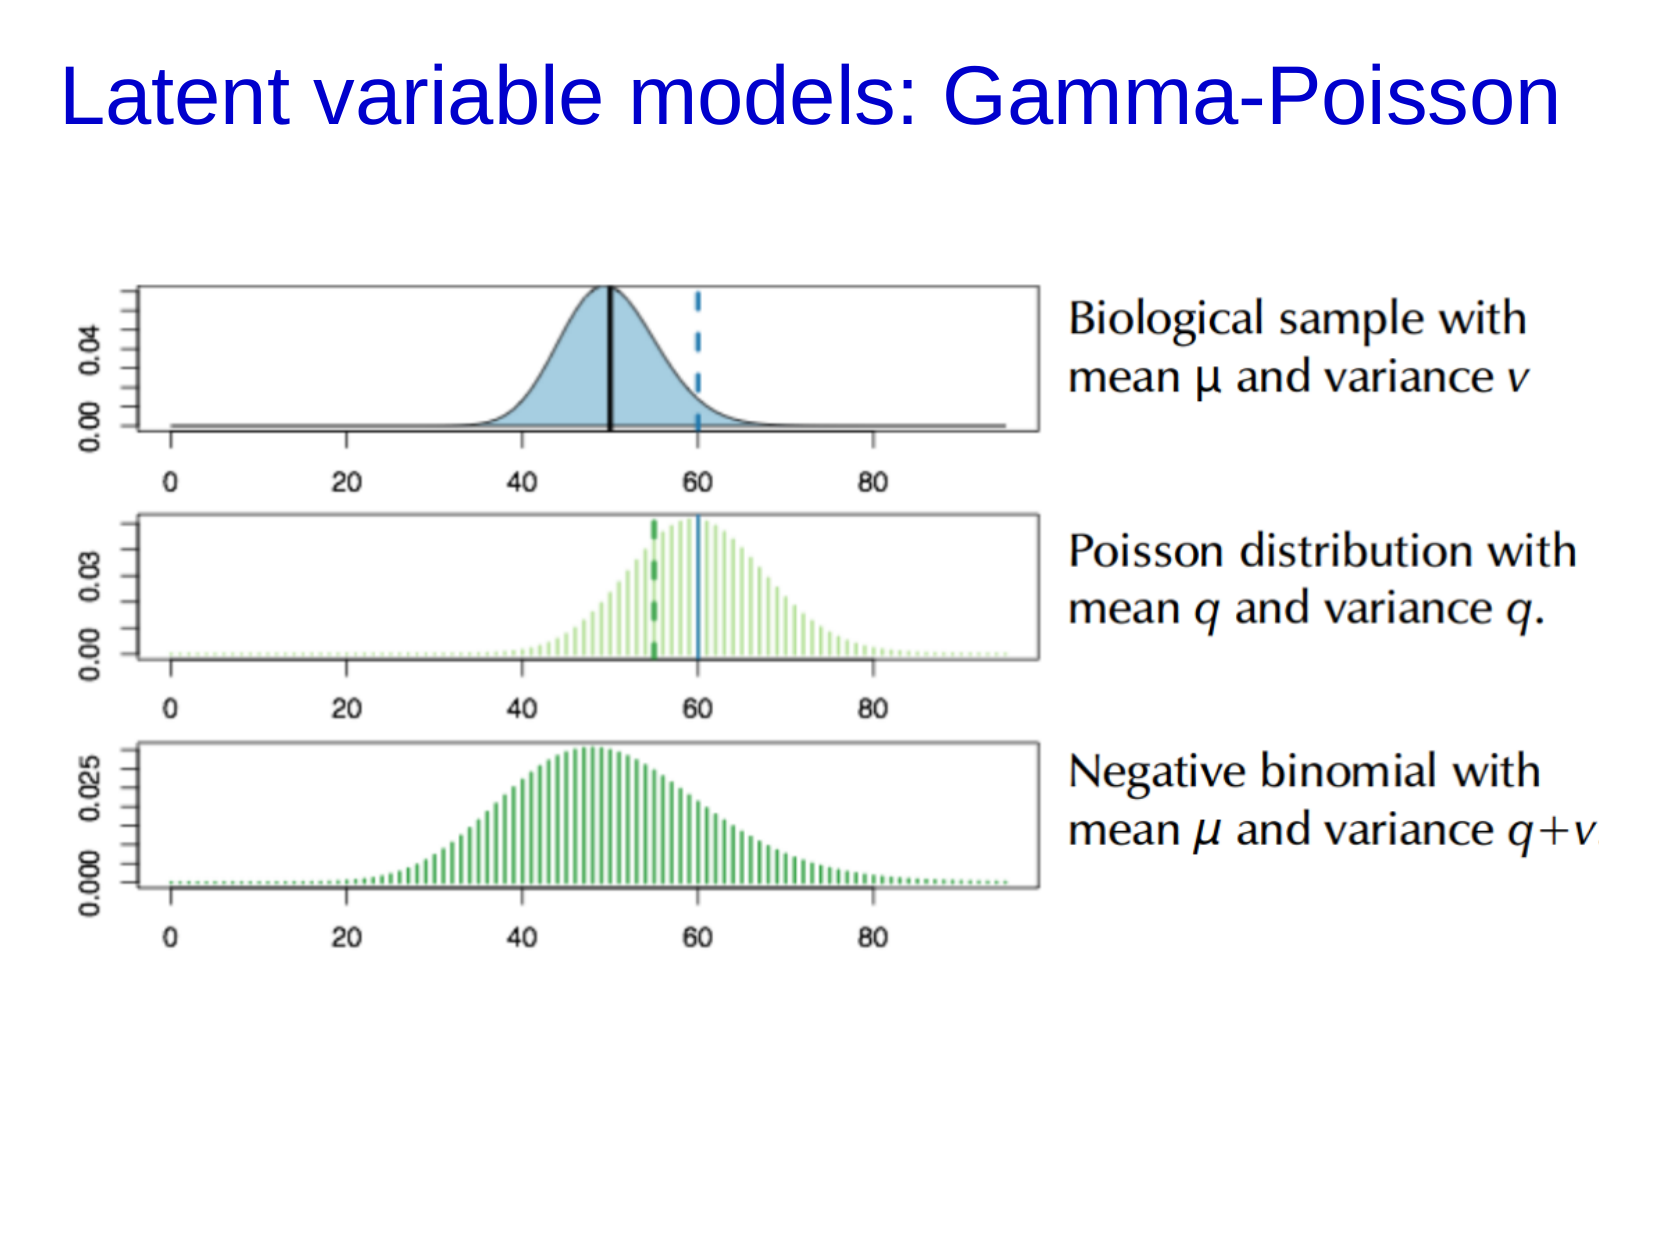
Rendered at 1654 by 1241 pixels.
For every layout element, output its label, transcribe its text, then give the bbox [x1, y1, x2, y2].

text_box Latent variable models: Gamma-Poisson [45, 34, 1619, 248]
picture [45, 256, 1599, 1003]
